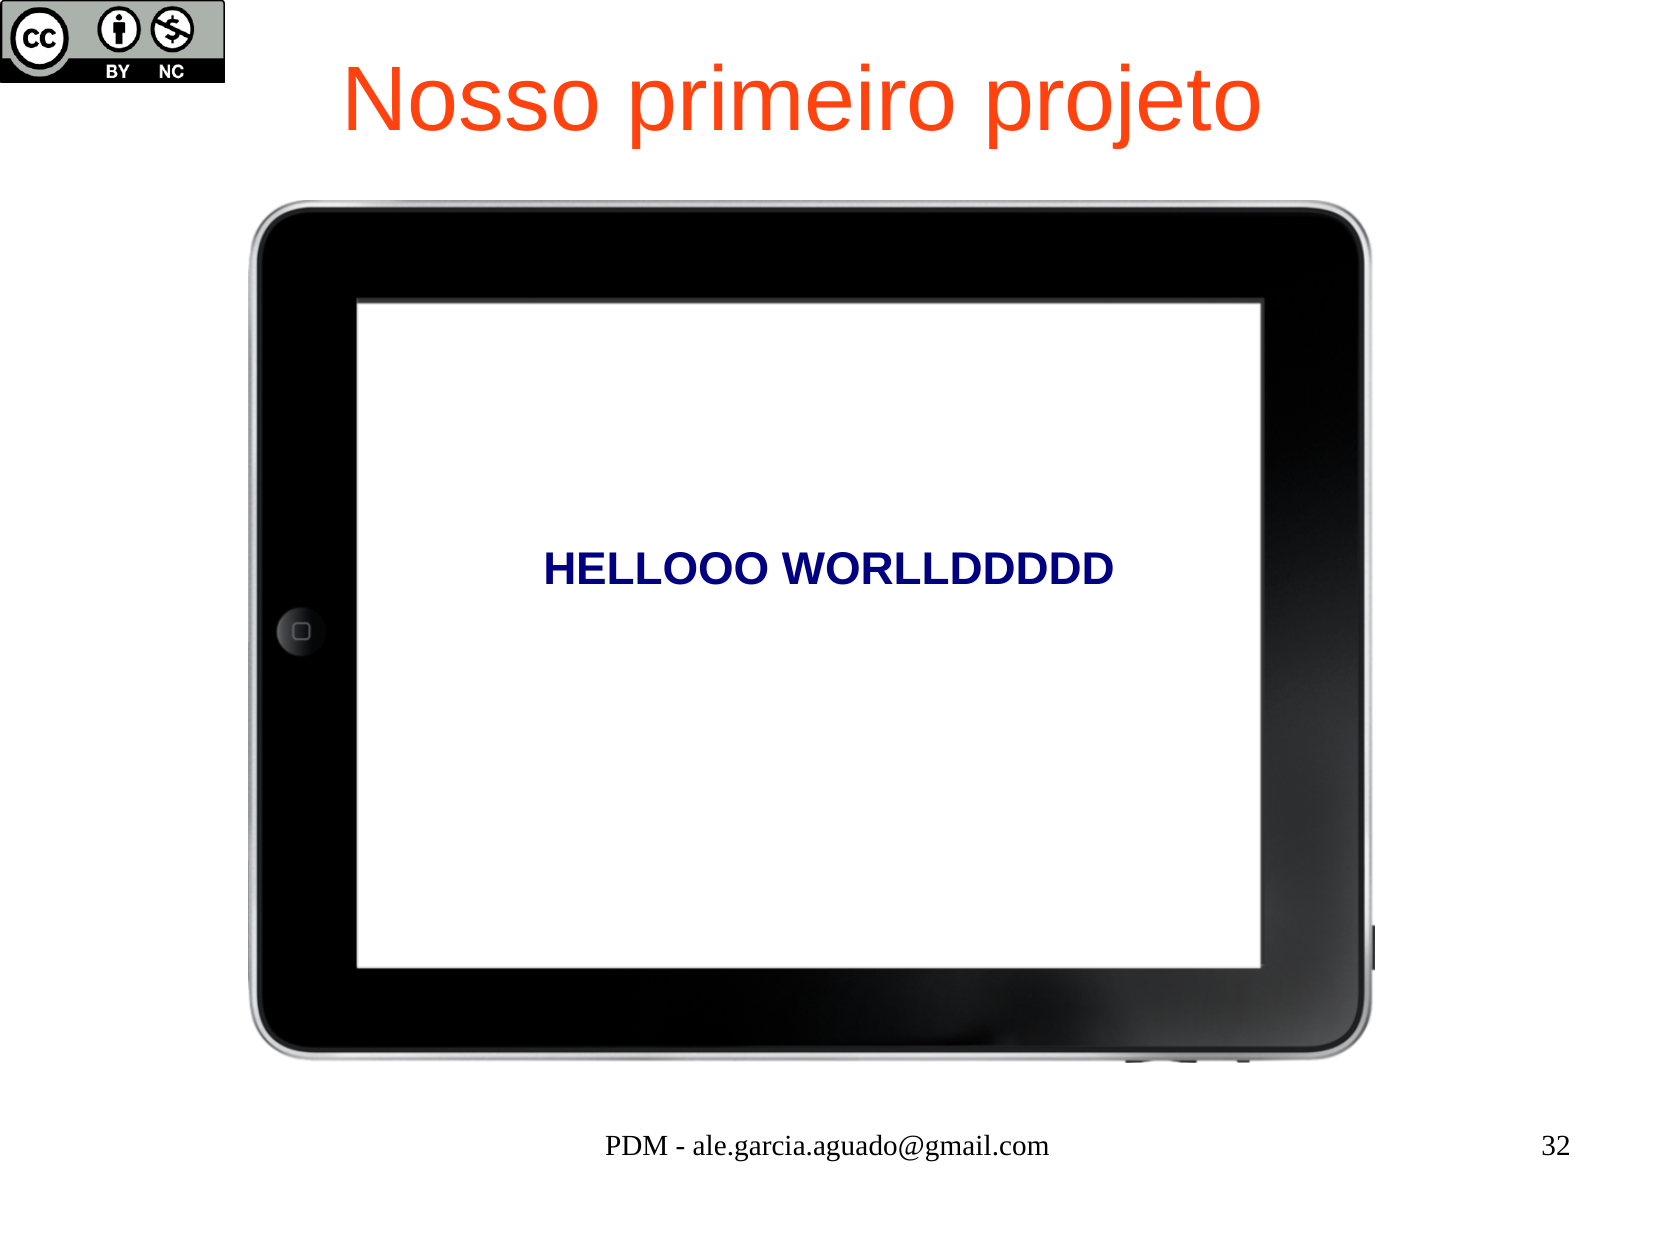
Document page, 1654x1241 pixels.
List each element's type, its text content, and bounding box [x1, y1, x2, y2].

picture [0, 0, 225, 83]
picture [248, 200, 1375, 1063]
title Nosso primeiro projeto [59, 31, 1548, 166]
